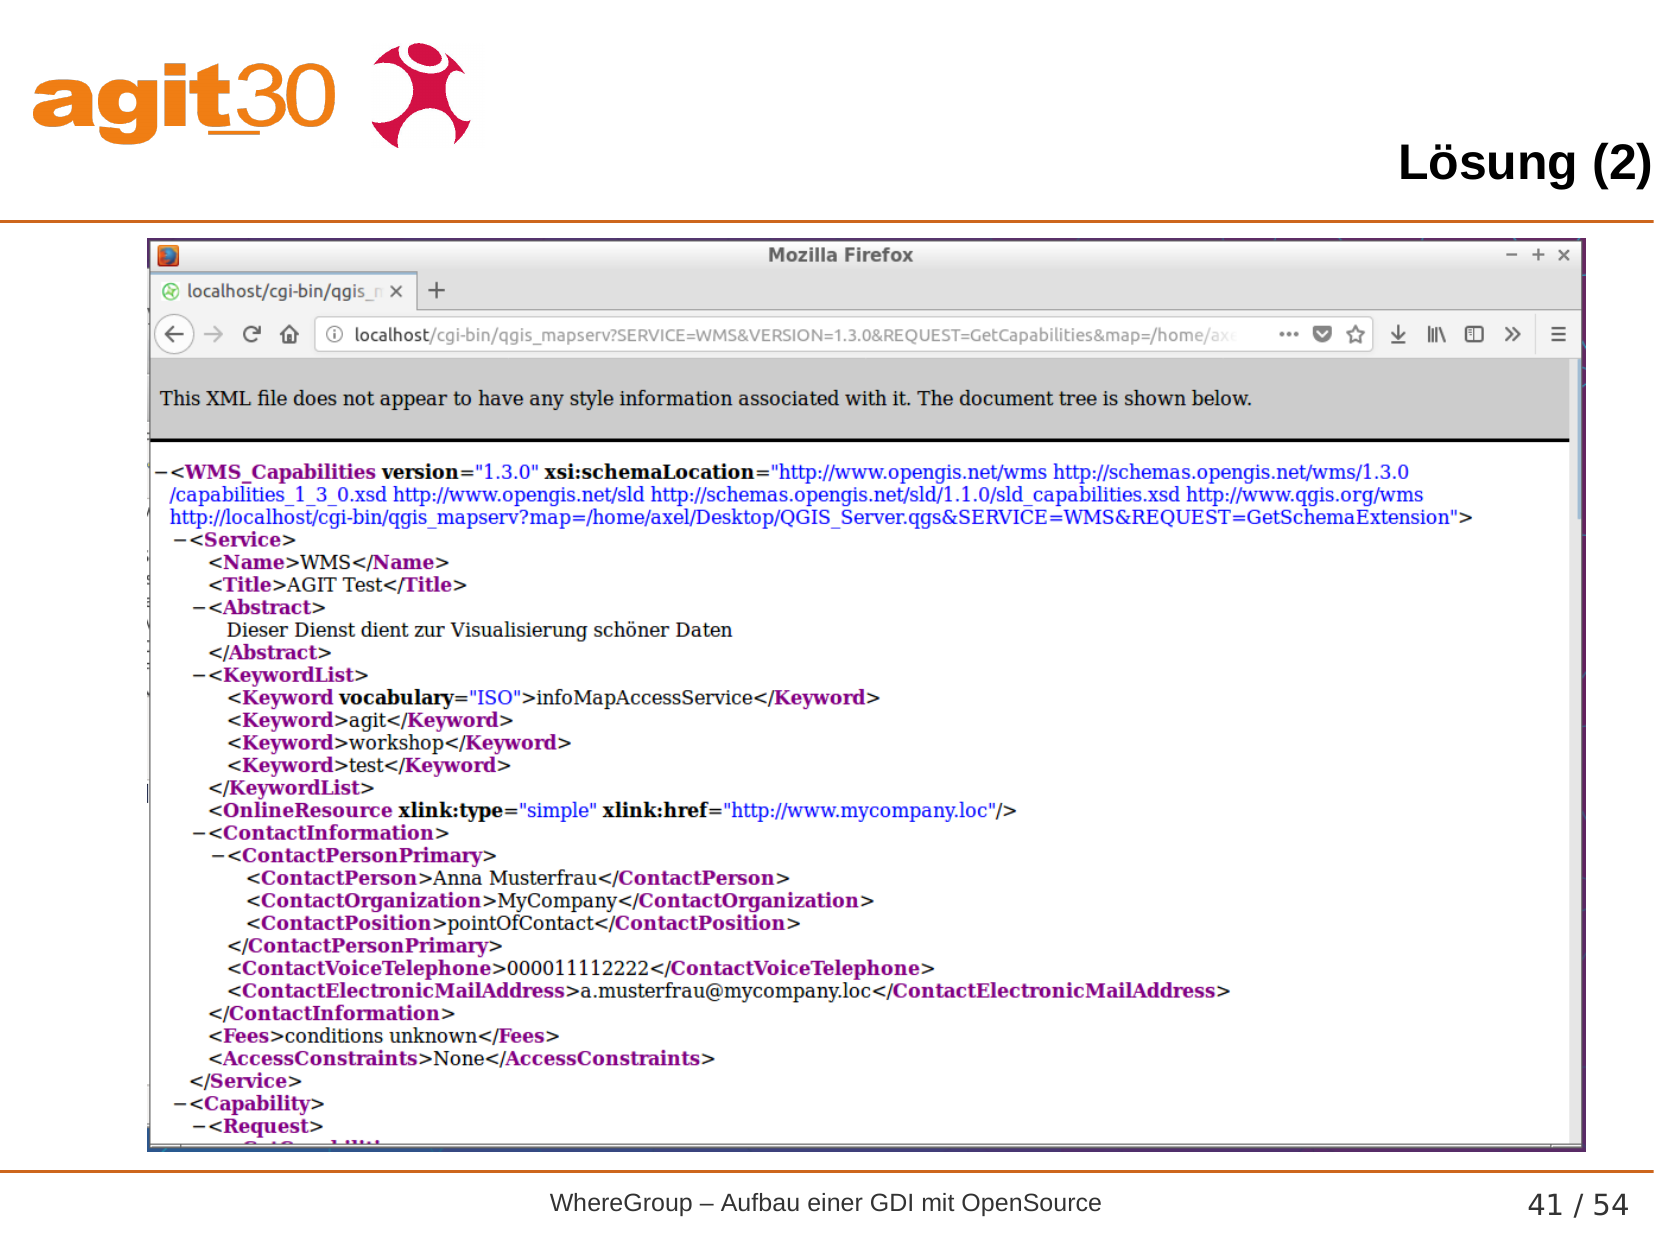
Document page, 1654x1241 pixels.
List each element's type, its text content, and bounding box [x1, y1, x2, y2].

picture [29, 58, 340, 148]
picture [147, 238, 1586, 1152]
title Lösung (2) [265, 118, 1654, 207]
